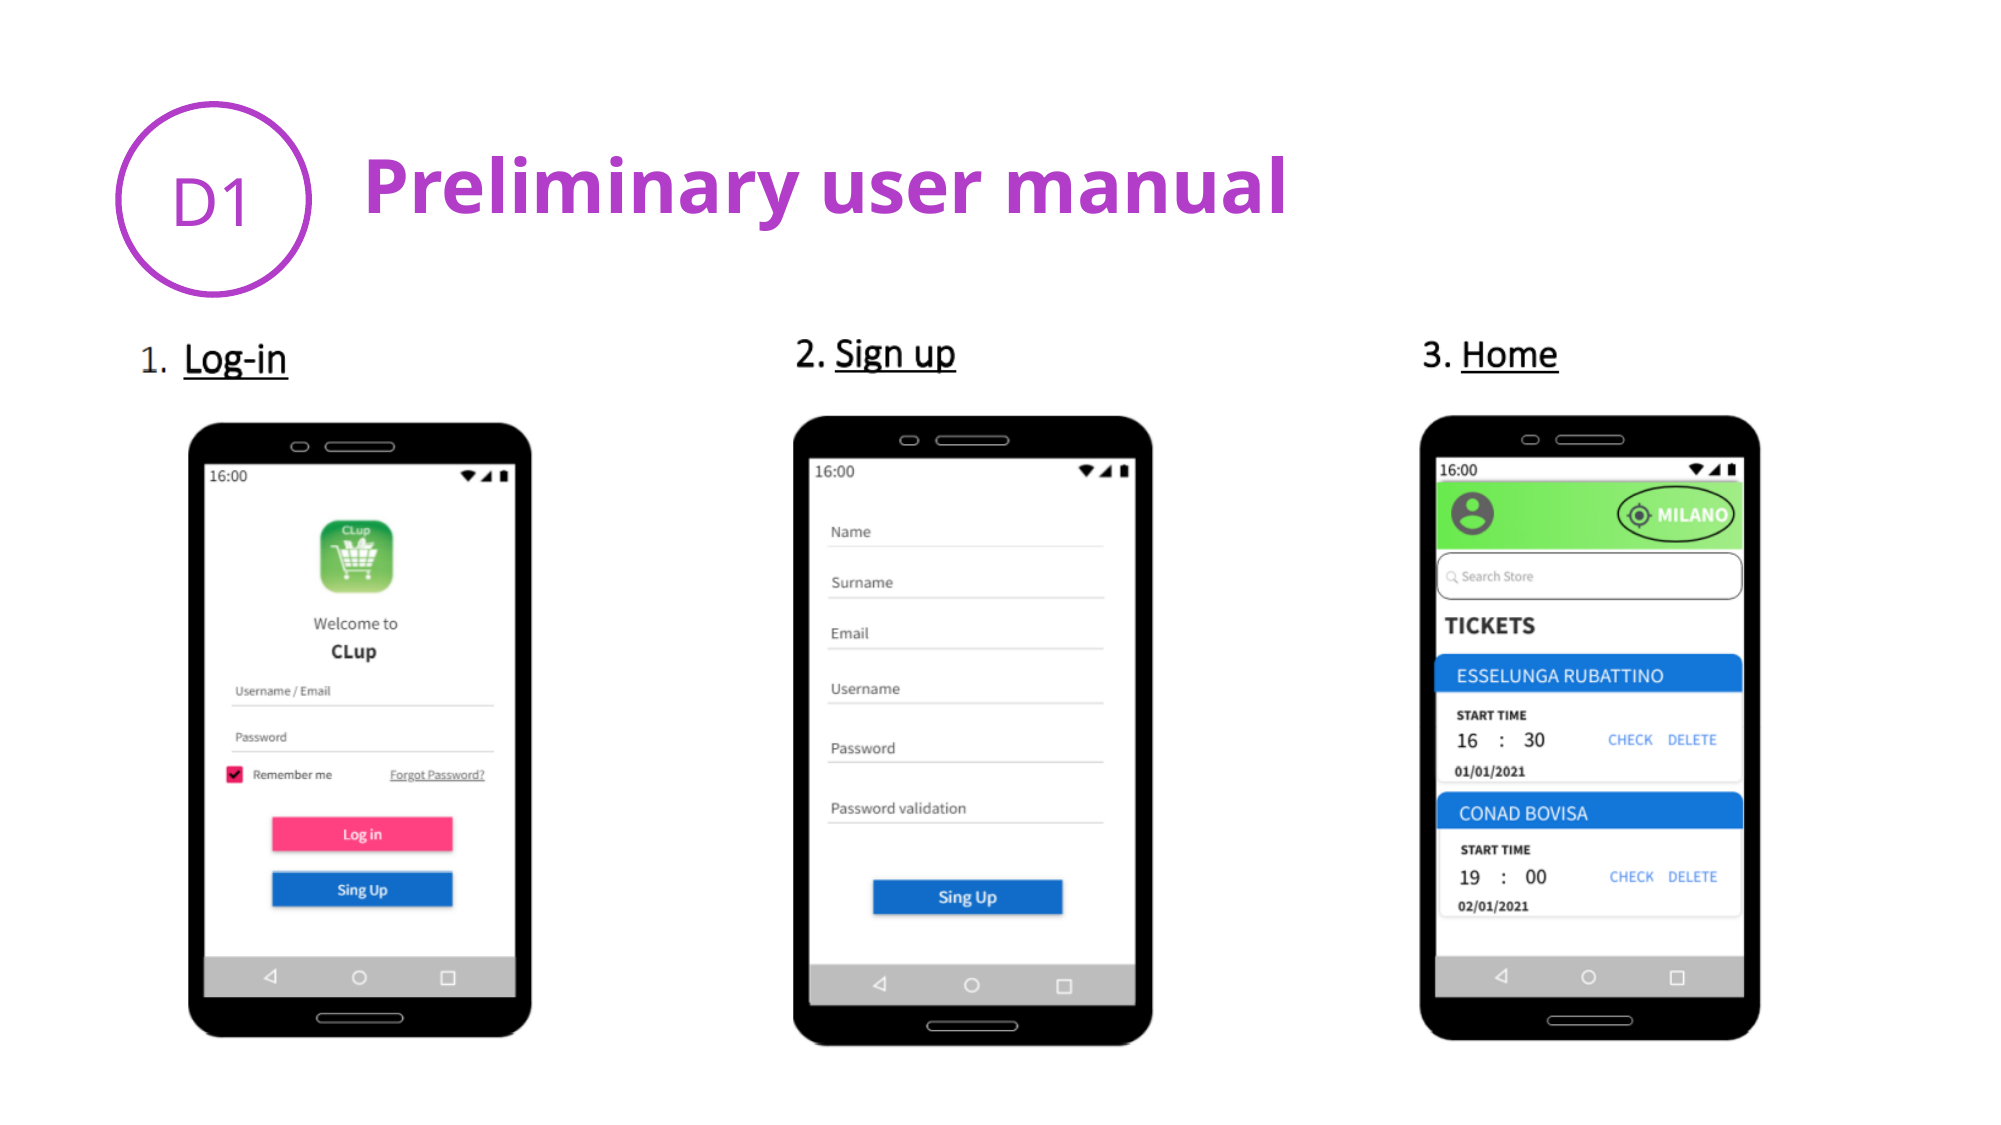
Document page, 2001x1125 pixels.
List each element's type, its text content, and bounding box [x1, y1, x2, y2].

text_box D1 [118, 104, 309, 295]
picture [763, 322, 1175, 1066]
picture [122, 322, 565, 1066]
picture [1390, 322, 1792, 1066]
list Preliminary user manual [347, 141, 1756, 258]
